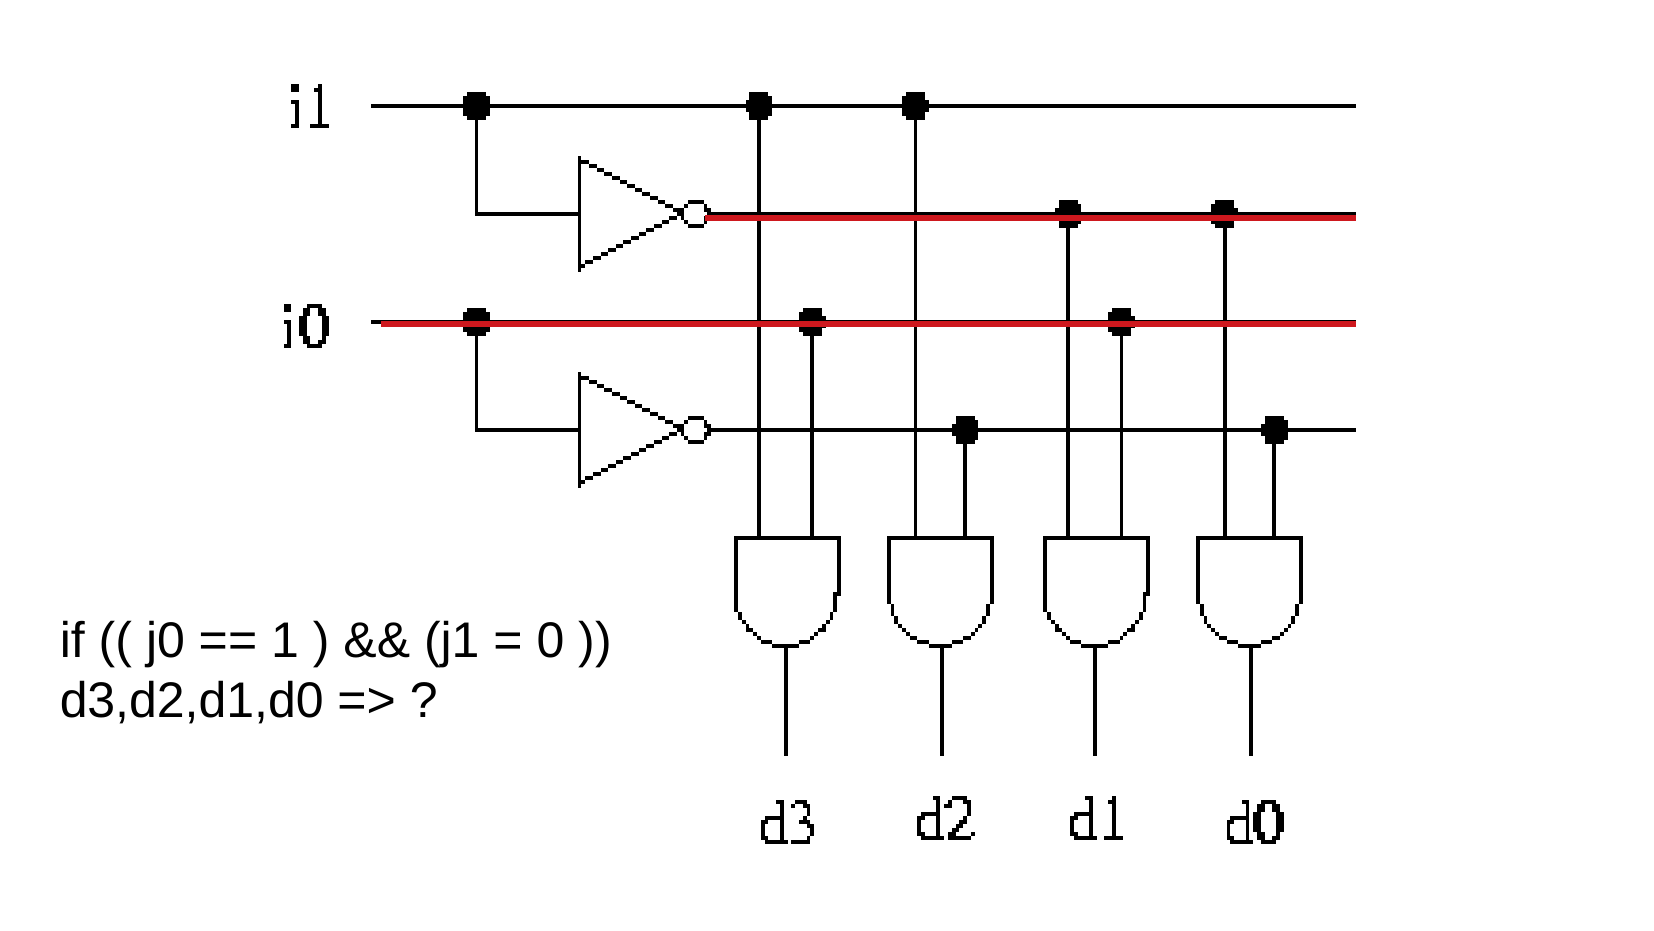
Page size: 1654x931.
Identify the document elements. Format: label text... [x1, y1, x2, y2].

text_box if (( j0 == 1 ) && (j1 = 0 )) d3,d2,d1,d0 => ? [44, 599, 645, 810]
picture [246, 44, 1395, 885]
